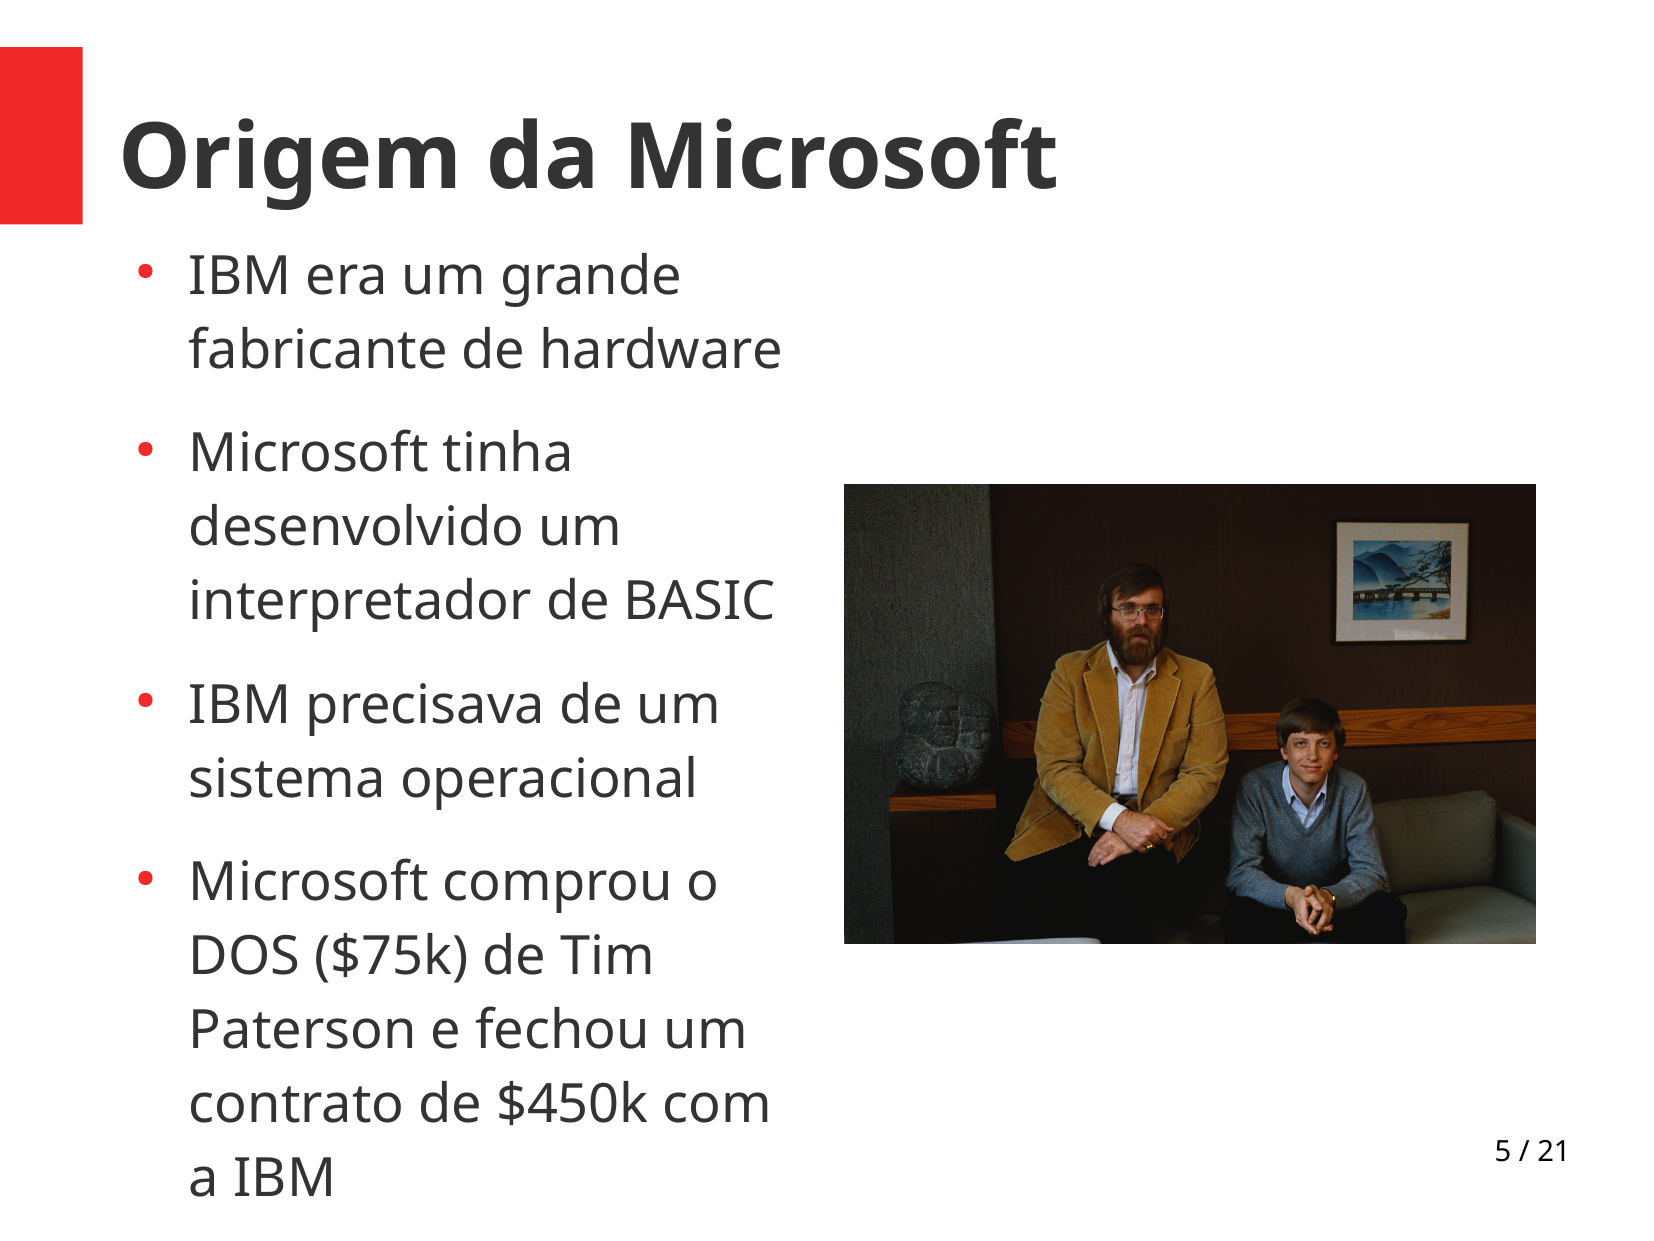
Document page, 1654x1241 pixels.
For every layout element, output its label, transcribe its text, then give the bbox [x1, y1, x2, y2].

title Origem da Microsoft [118, 49, 1571, 257]
list IBM era um grande fabricante de hardware Microsoft tinha desenvolvido um interpretador de BASIC IBM precisava de um sistema operacional Microsoft comprou o DOS ($75k) de Tim Paterson e fechou um contrato de $450k com a IBM [118, 236, 810, 1205]
picture [844, 484, 1536, 944]
